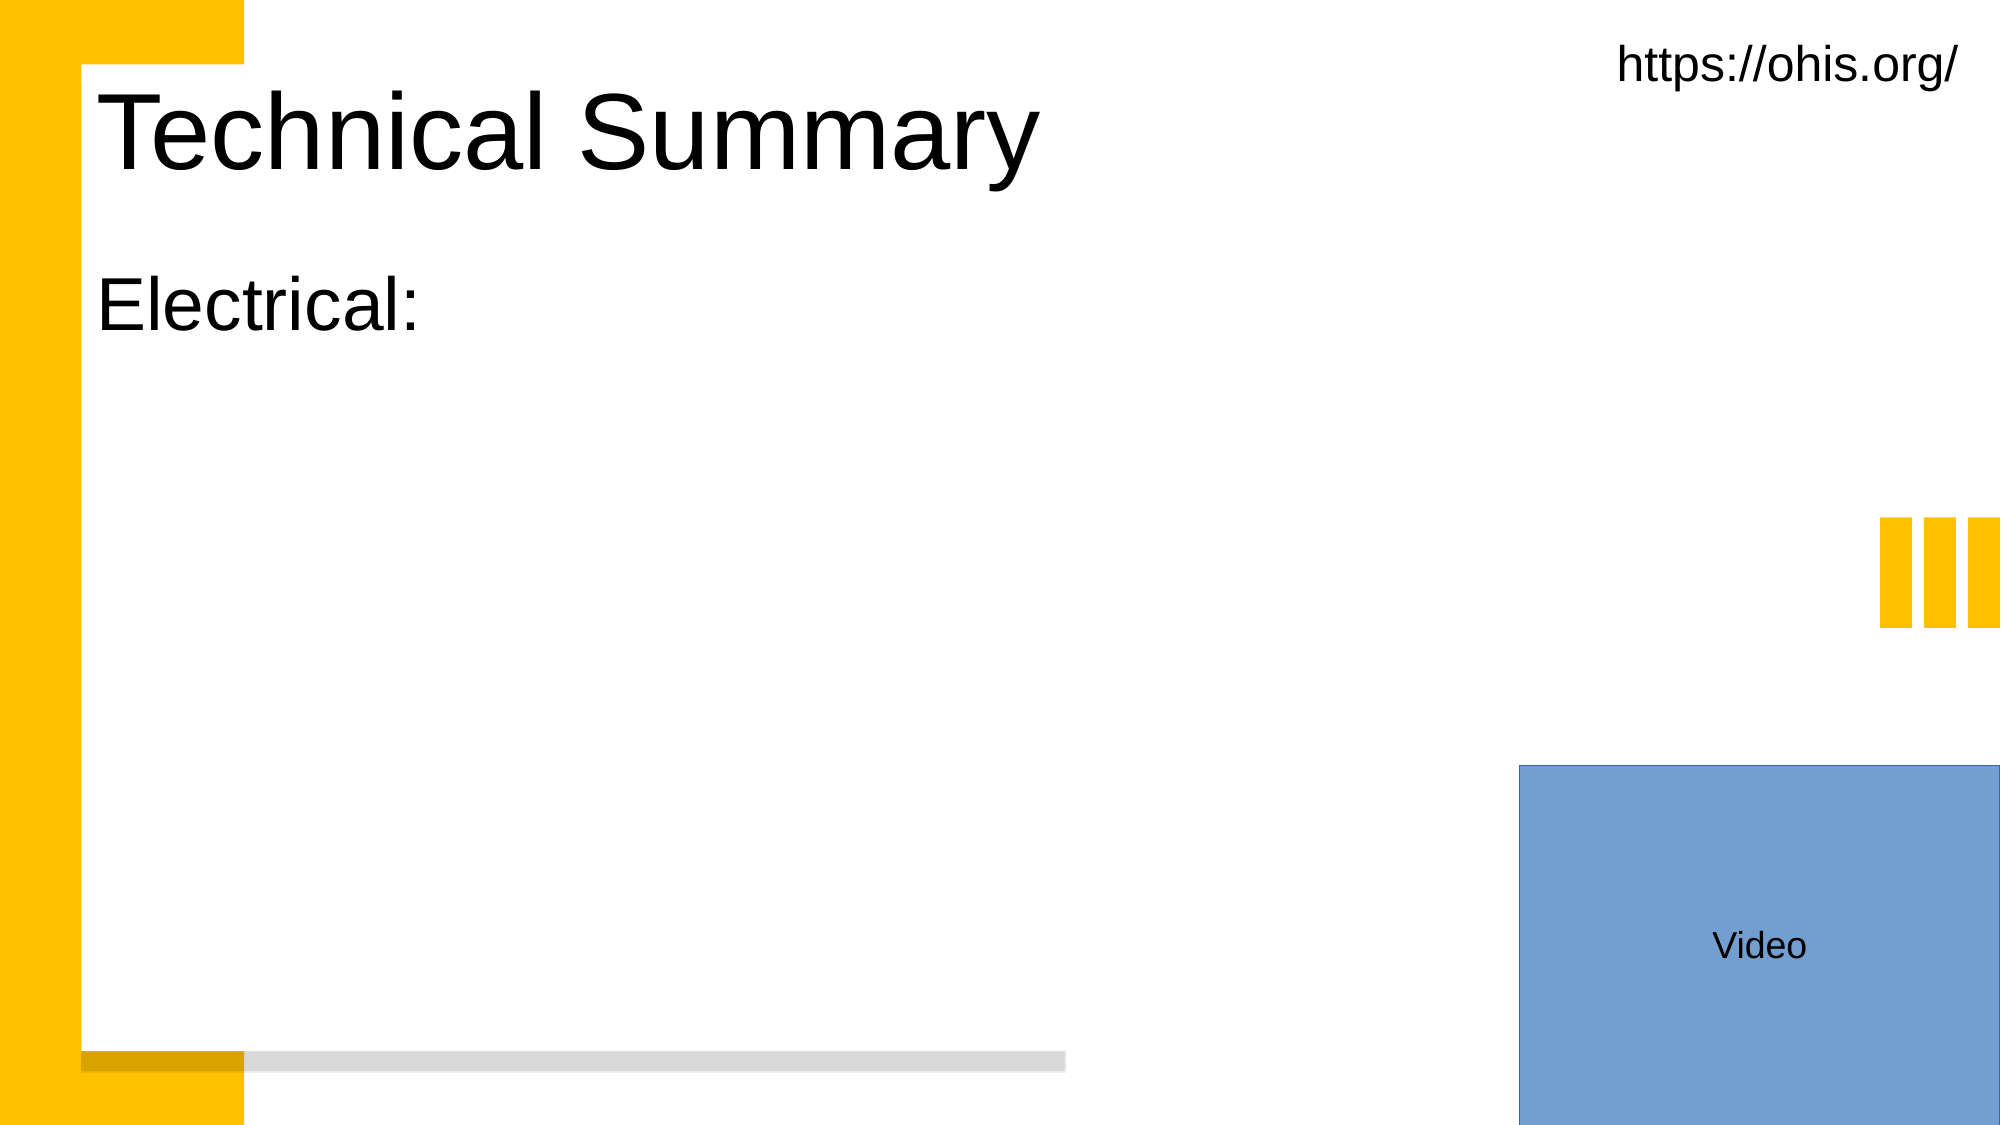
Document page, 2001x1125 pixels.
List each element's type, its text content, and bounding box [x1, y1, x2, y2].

text_box https://ohis.org/ [1590, 29, 1974, 105]
text_box Video [1519, 765, 2000, 1125]
text_box [0, 0, 2000, 1125]
text_box Technical Summary [81, 64, 1921, 201]
text_box Electrical: [81, 254, 1516, 1036]
